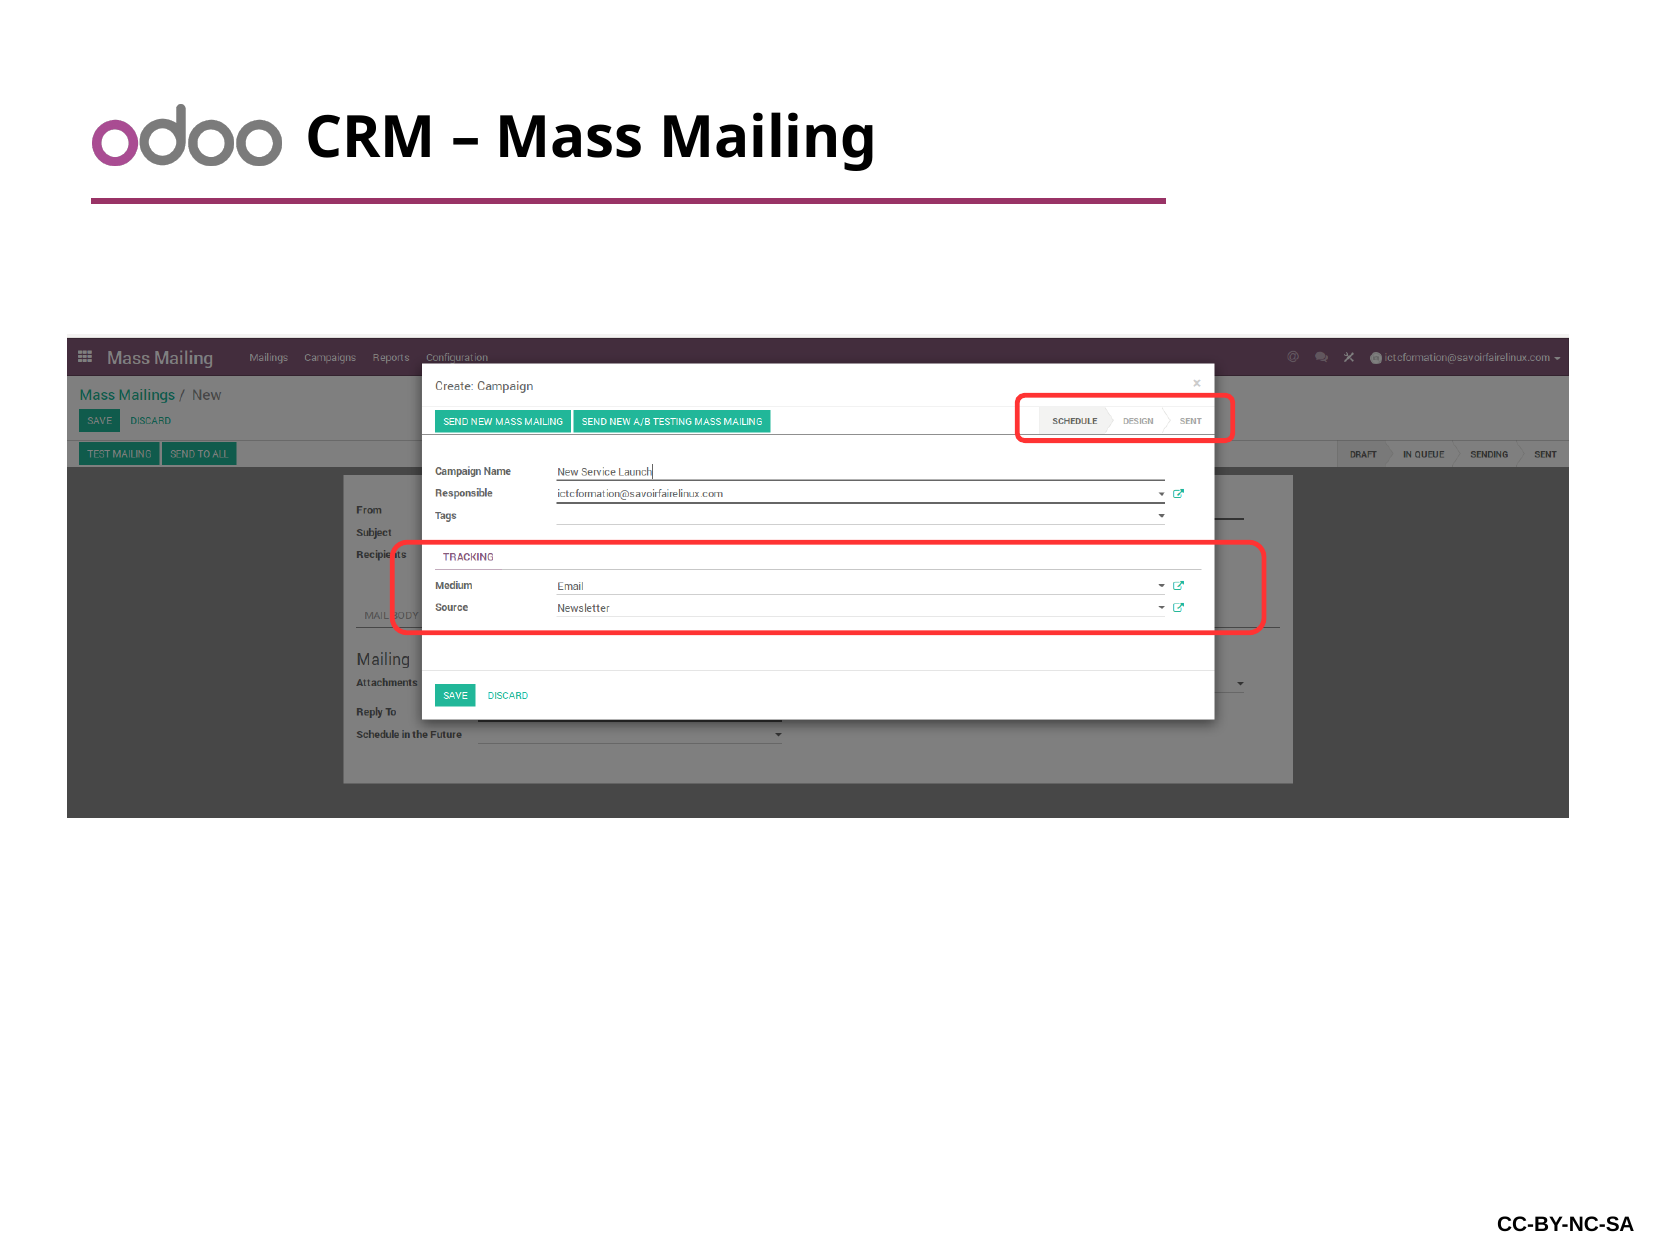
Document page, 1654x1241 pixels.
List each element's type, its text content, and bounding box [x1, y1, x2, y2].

text_box [392, 542, 1265, 633]
text_box CC-BY-NC-SA [1482, 1204, 1654, 1241]
text_box [1017, 395, 1233, 441]
picture [67, 334, 1569, 818]
picture [92, 104, 282, 166]
title CRM – Mass Mailing [305, 31, 1568, 239]
